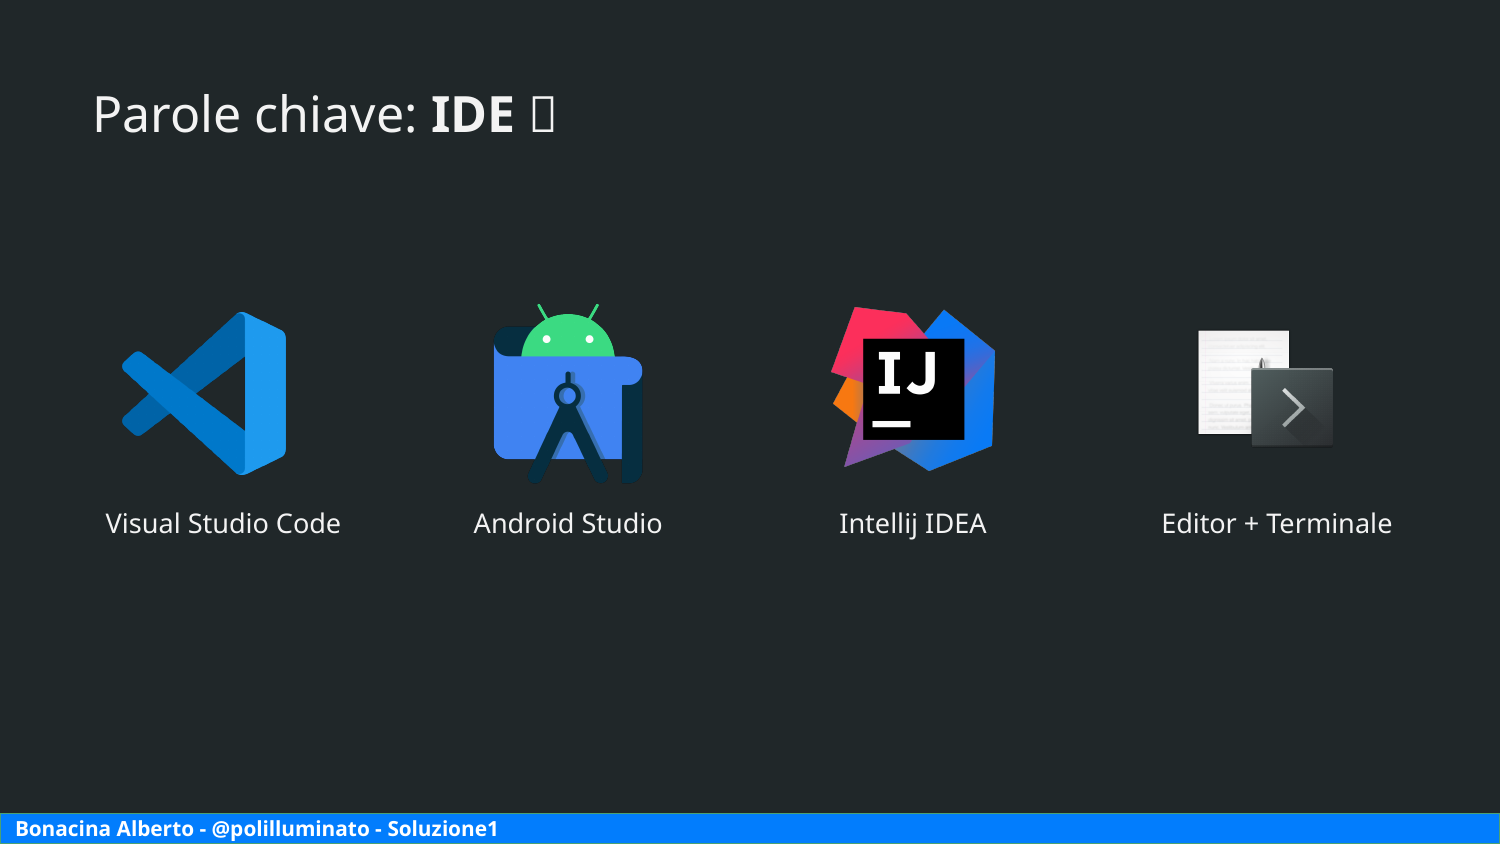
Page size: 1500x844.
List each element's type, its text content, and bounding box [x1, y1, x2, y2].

text_box Android Studio [432, 491, 705, 554]
picture [441, 251, 695, 491]
text_box Editor + Terminale [1140, 491, 1413, 554]
text_box Visual Studio Code [87, 491, 360, 554]
picture [1182, 323, 1341, 455]
picture [831, 307, 995, 471]
picture [122, 312, 286, 475]
text_box Parole chiave: IDE 🧑‍💻 [77, 67, 722, 159]
text_box Bonacina Alberto - @polilluminato - Soluzione1 [0, 800, 1500, 844]
text_box Intellij IDEA [777, 491, 1050, 554]
